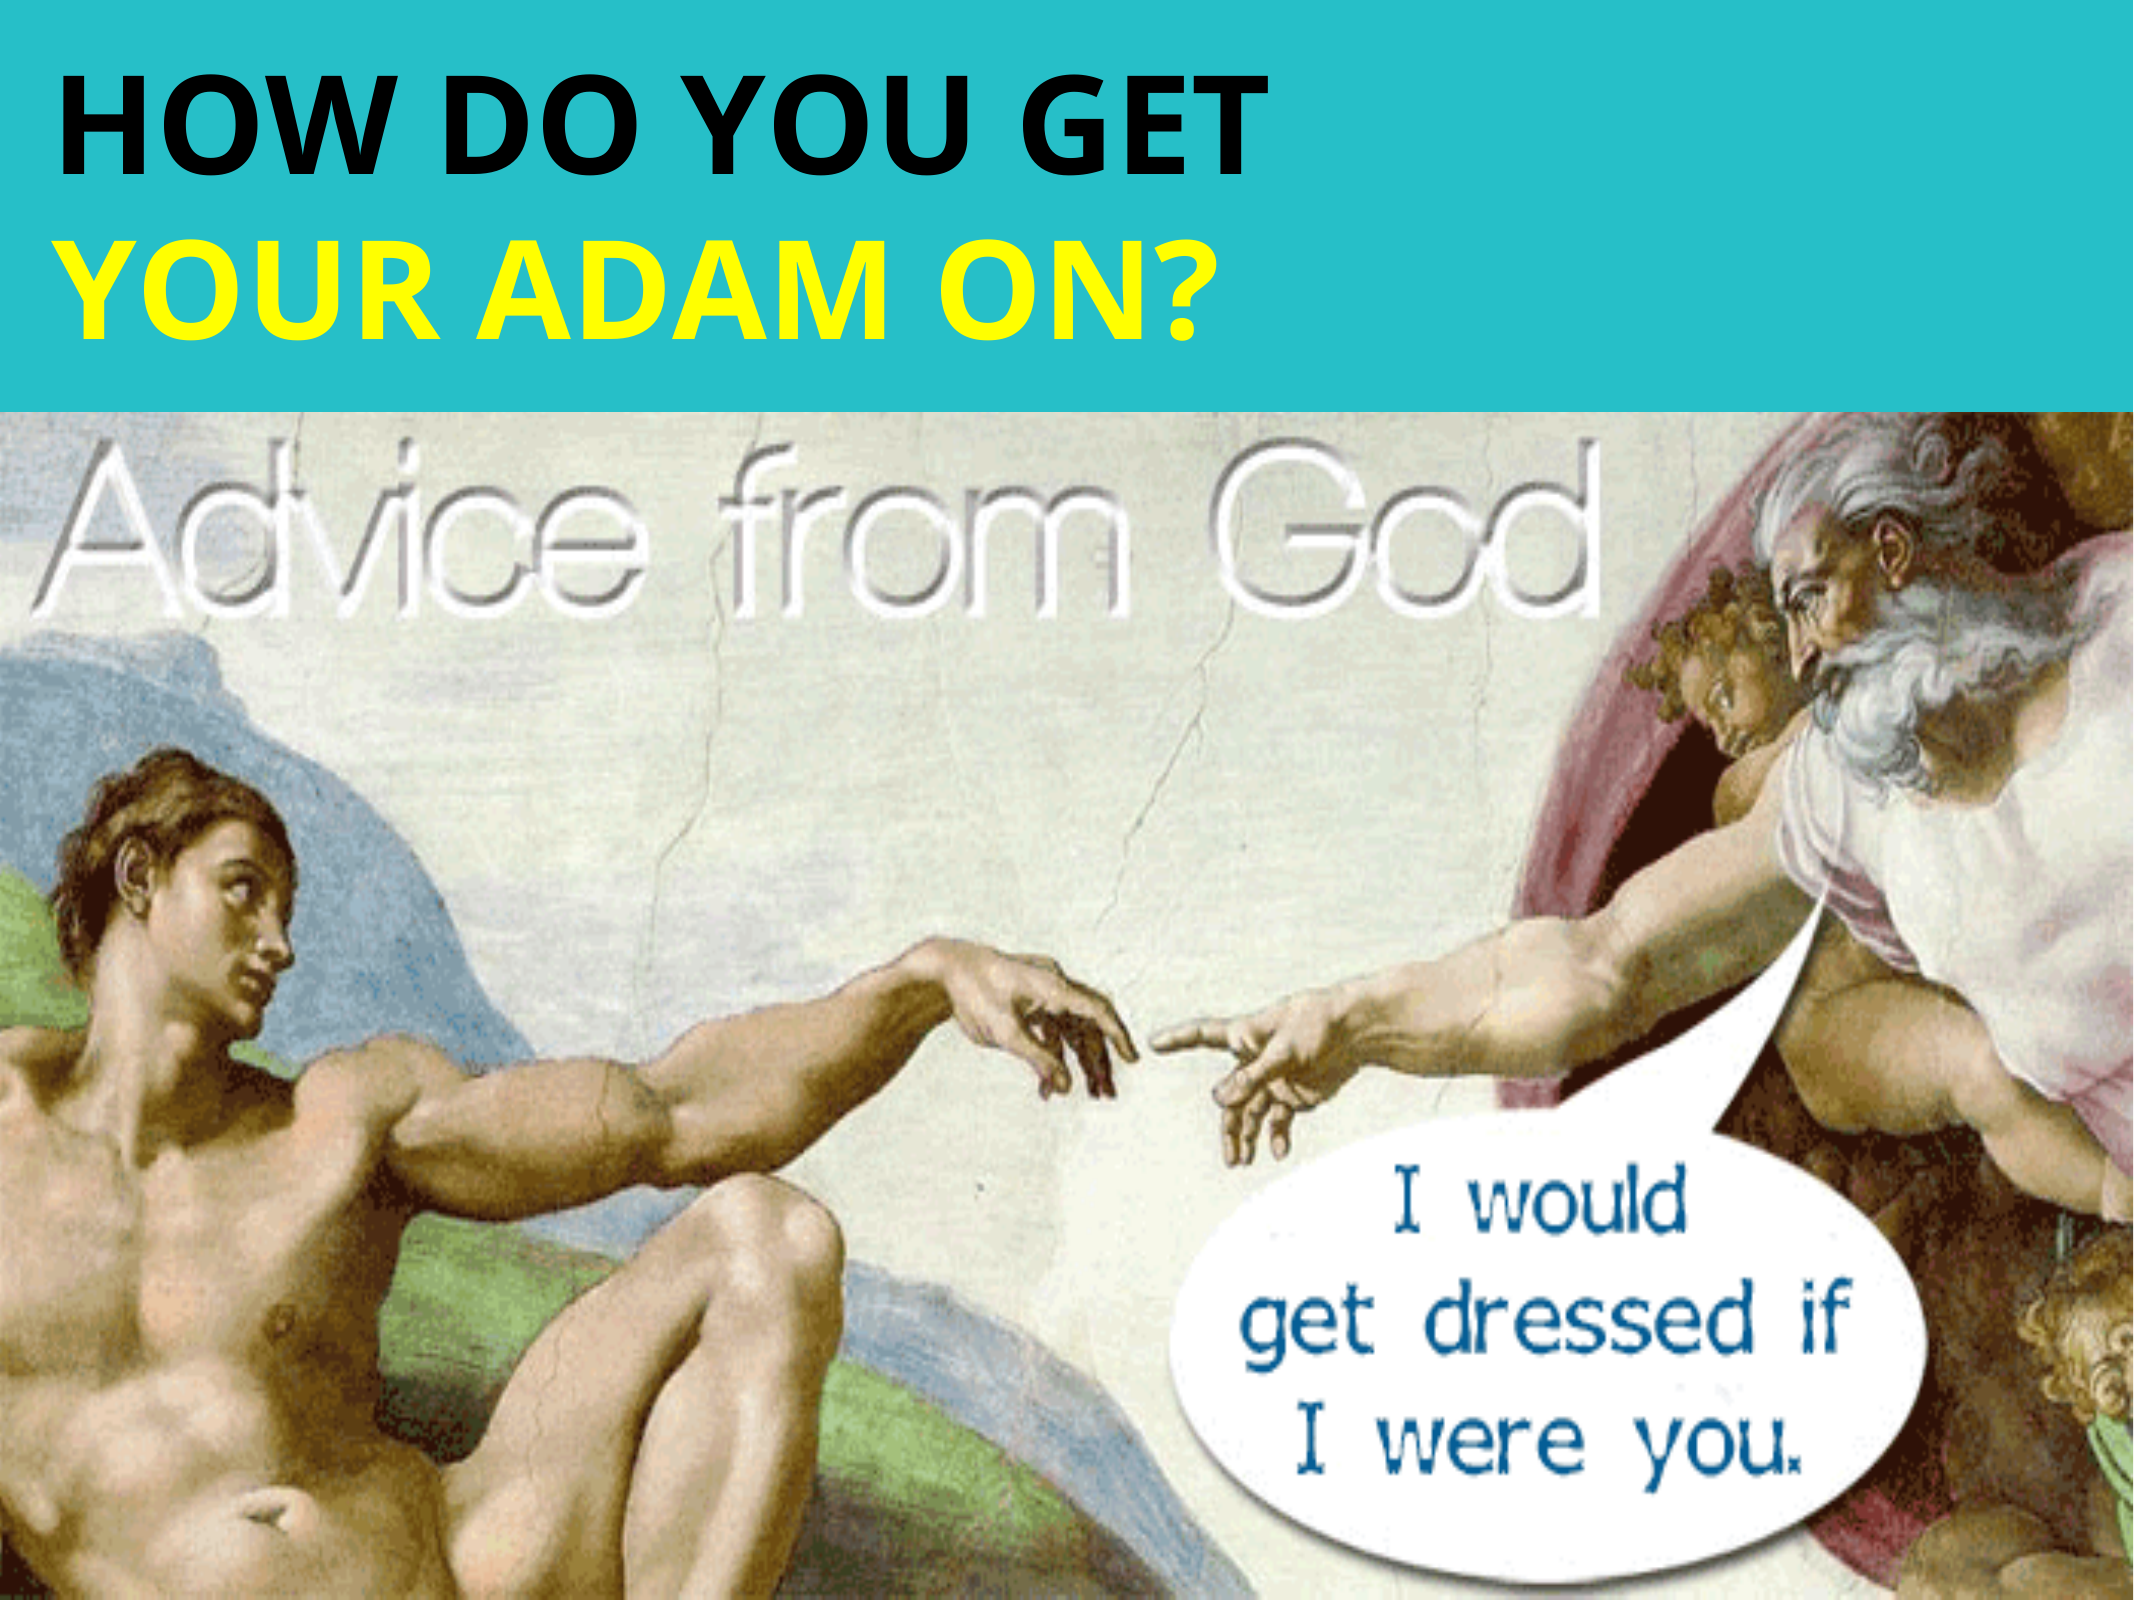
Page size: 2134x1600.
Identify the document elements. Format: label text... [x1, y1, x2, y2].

picture [0, 412, 2134, 1600]
text_box HOW DO YOU GET YOUR ADAM ON? [41, 37, 2101, 412]
